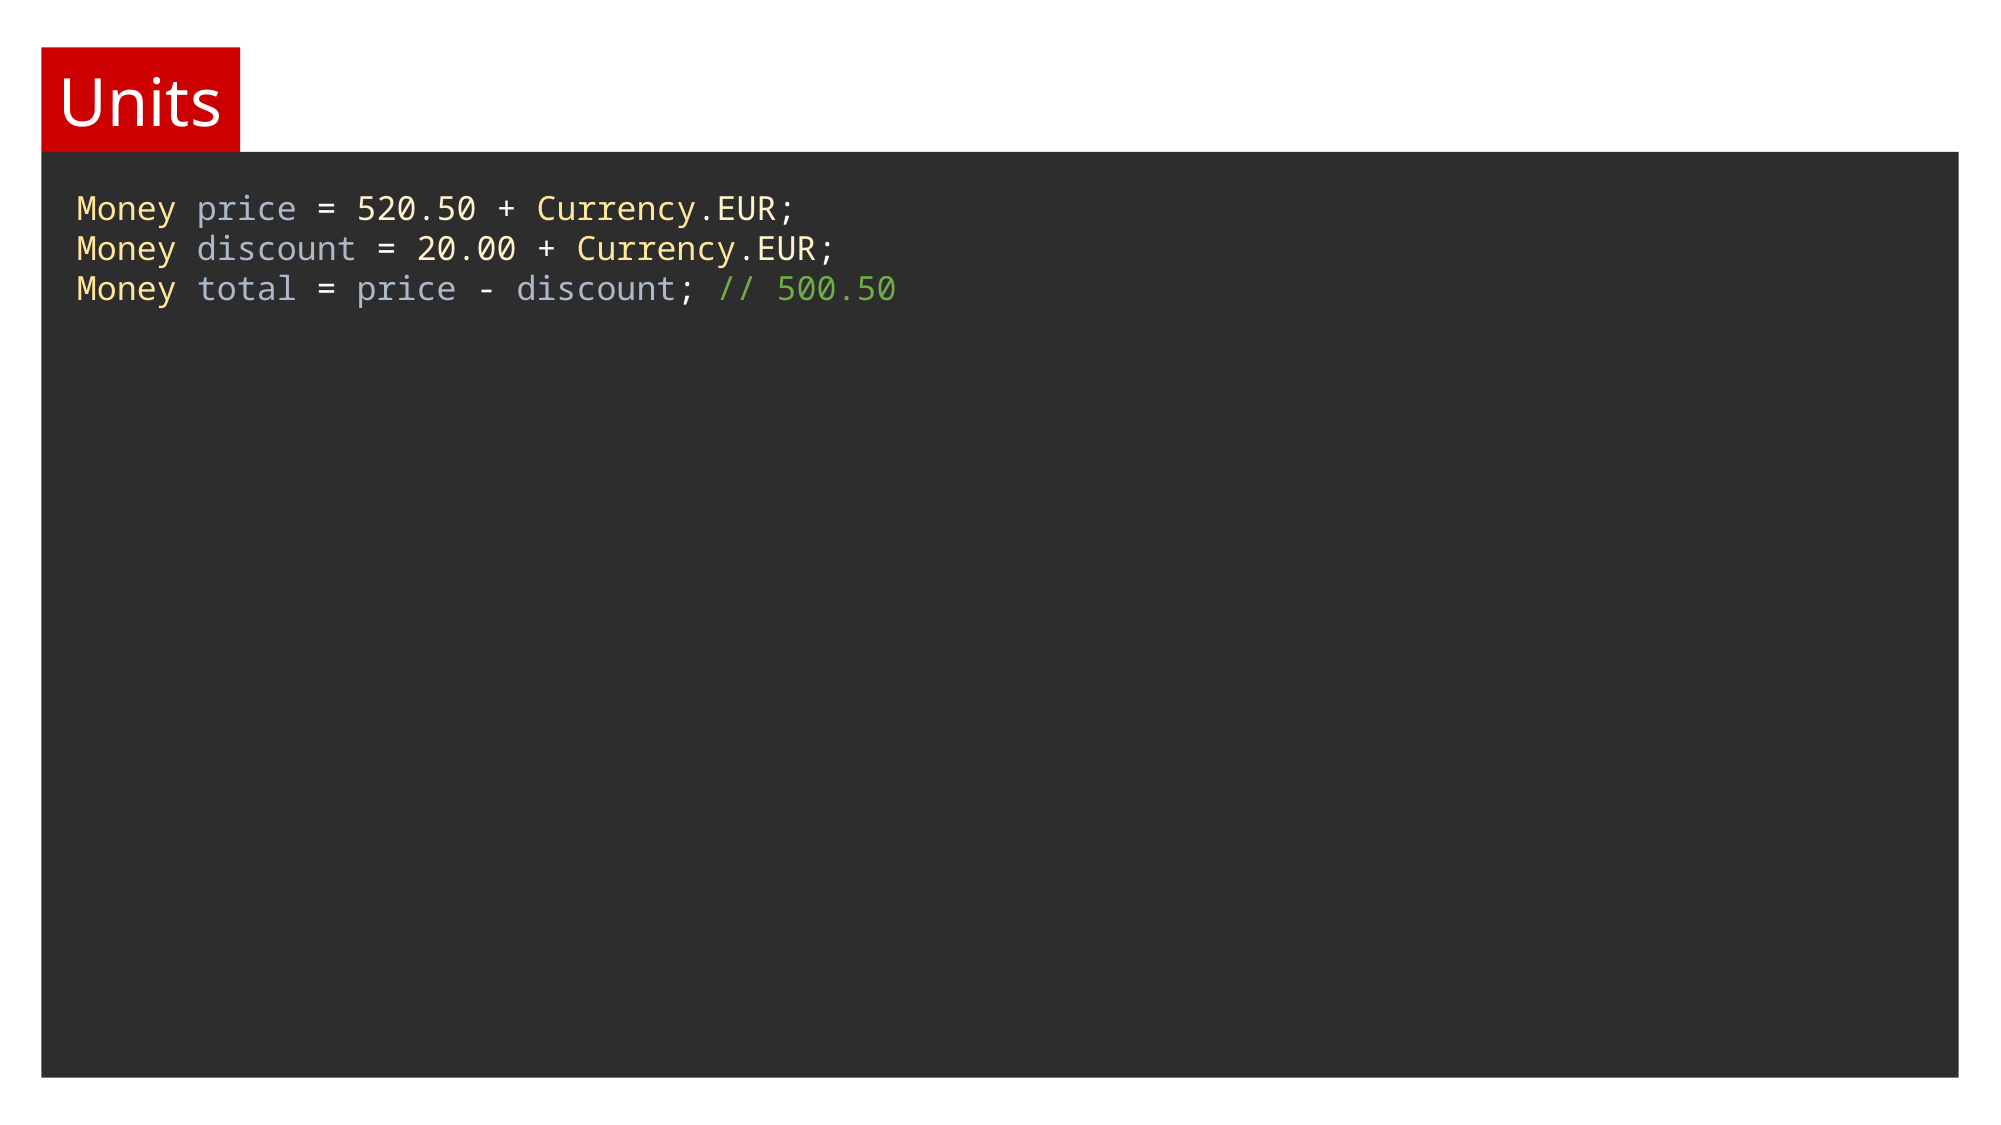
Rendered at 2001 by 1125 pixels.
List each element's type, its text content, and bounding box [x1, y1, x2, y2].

text_box Money price = 520.50 + Currency.EUR; Money discount = 20.00 + Currency.EUR; Money total = price - discount; // 500.50 [41, 152, 857, 356]
text_box [41, 152, 1959, 1078]
text_box Units [41, 47, 225, 153]
